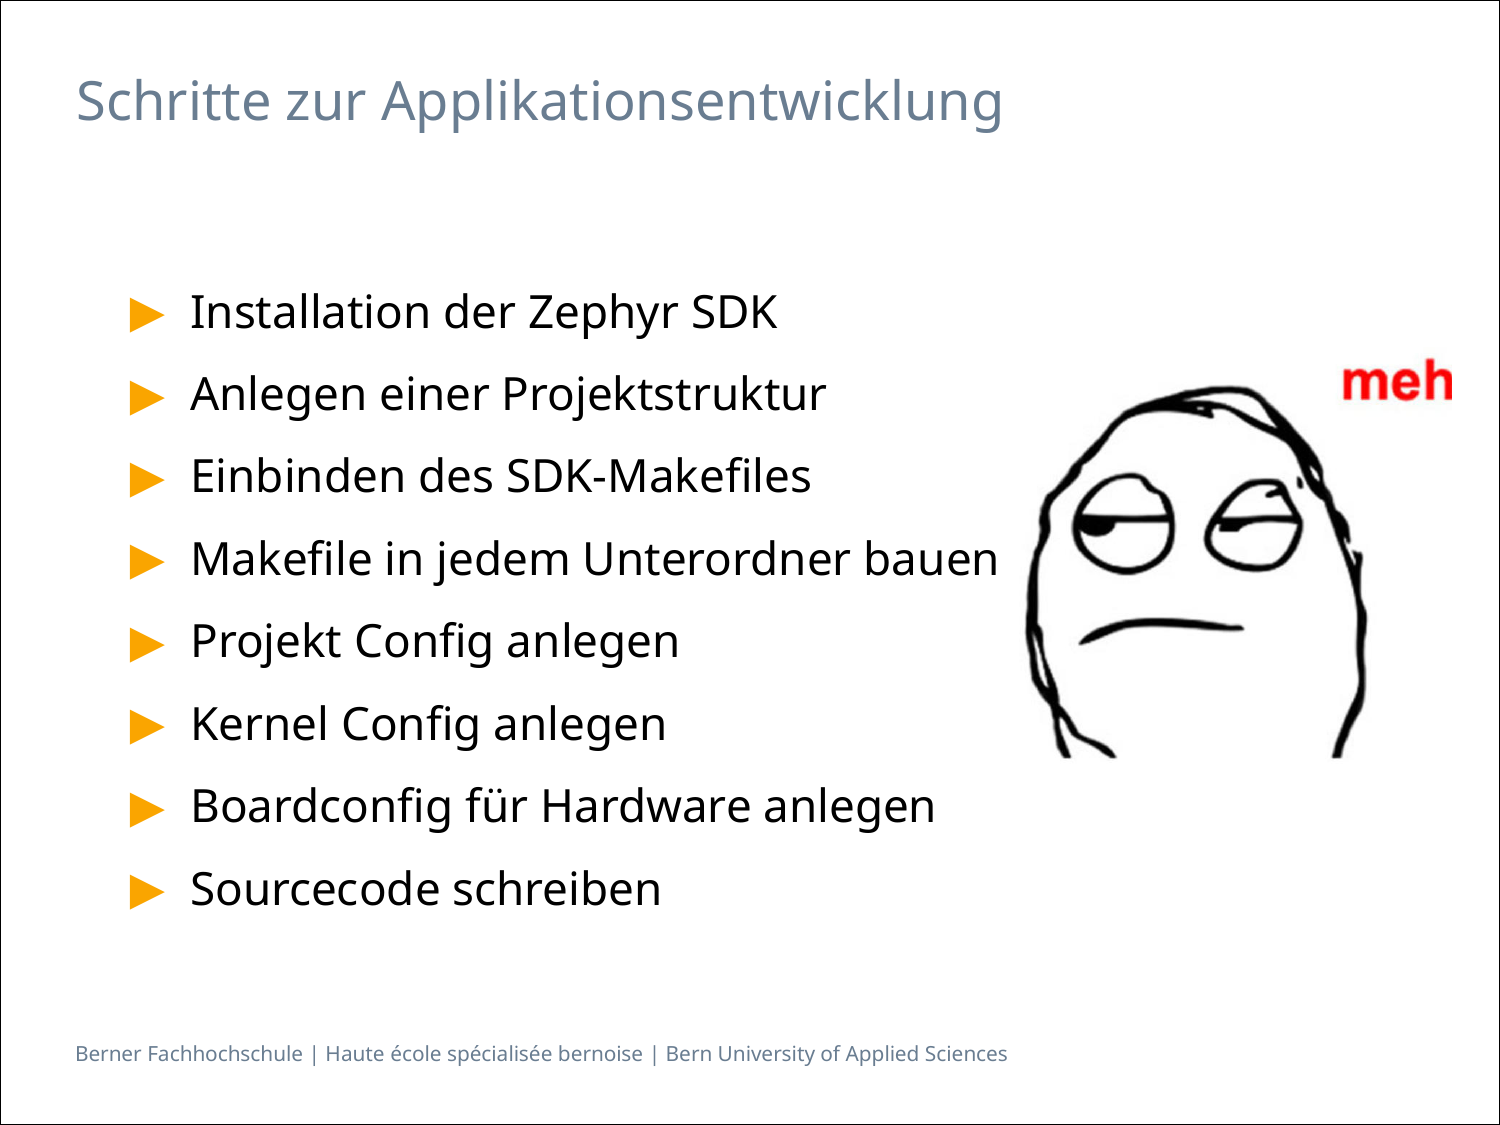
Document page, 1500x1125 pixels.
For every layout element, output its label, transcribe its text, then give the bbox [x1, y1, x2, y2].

picture [1019, 335, 1452, 769]
list Installation der Zephyr SDK Anlegen einer Projektstruktur Einbinden des SDK-Makefiles Makefile in jedem Unterordner bauen Projekt Config anlegen Kernel Config anlegen Boardconfig für Hardware anlegen Sourcecode schreiben [115, 247, 1385, 701]
title Schritte zur Applikationsentwicklung [76, 59, 1418, 148]
